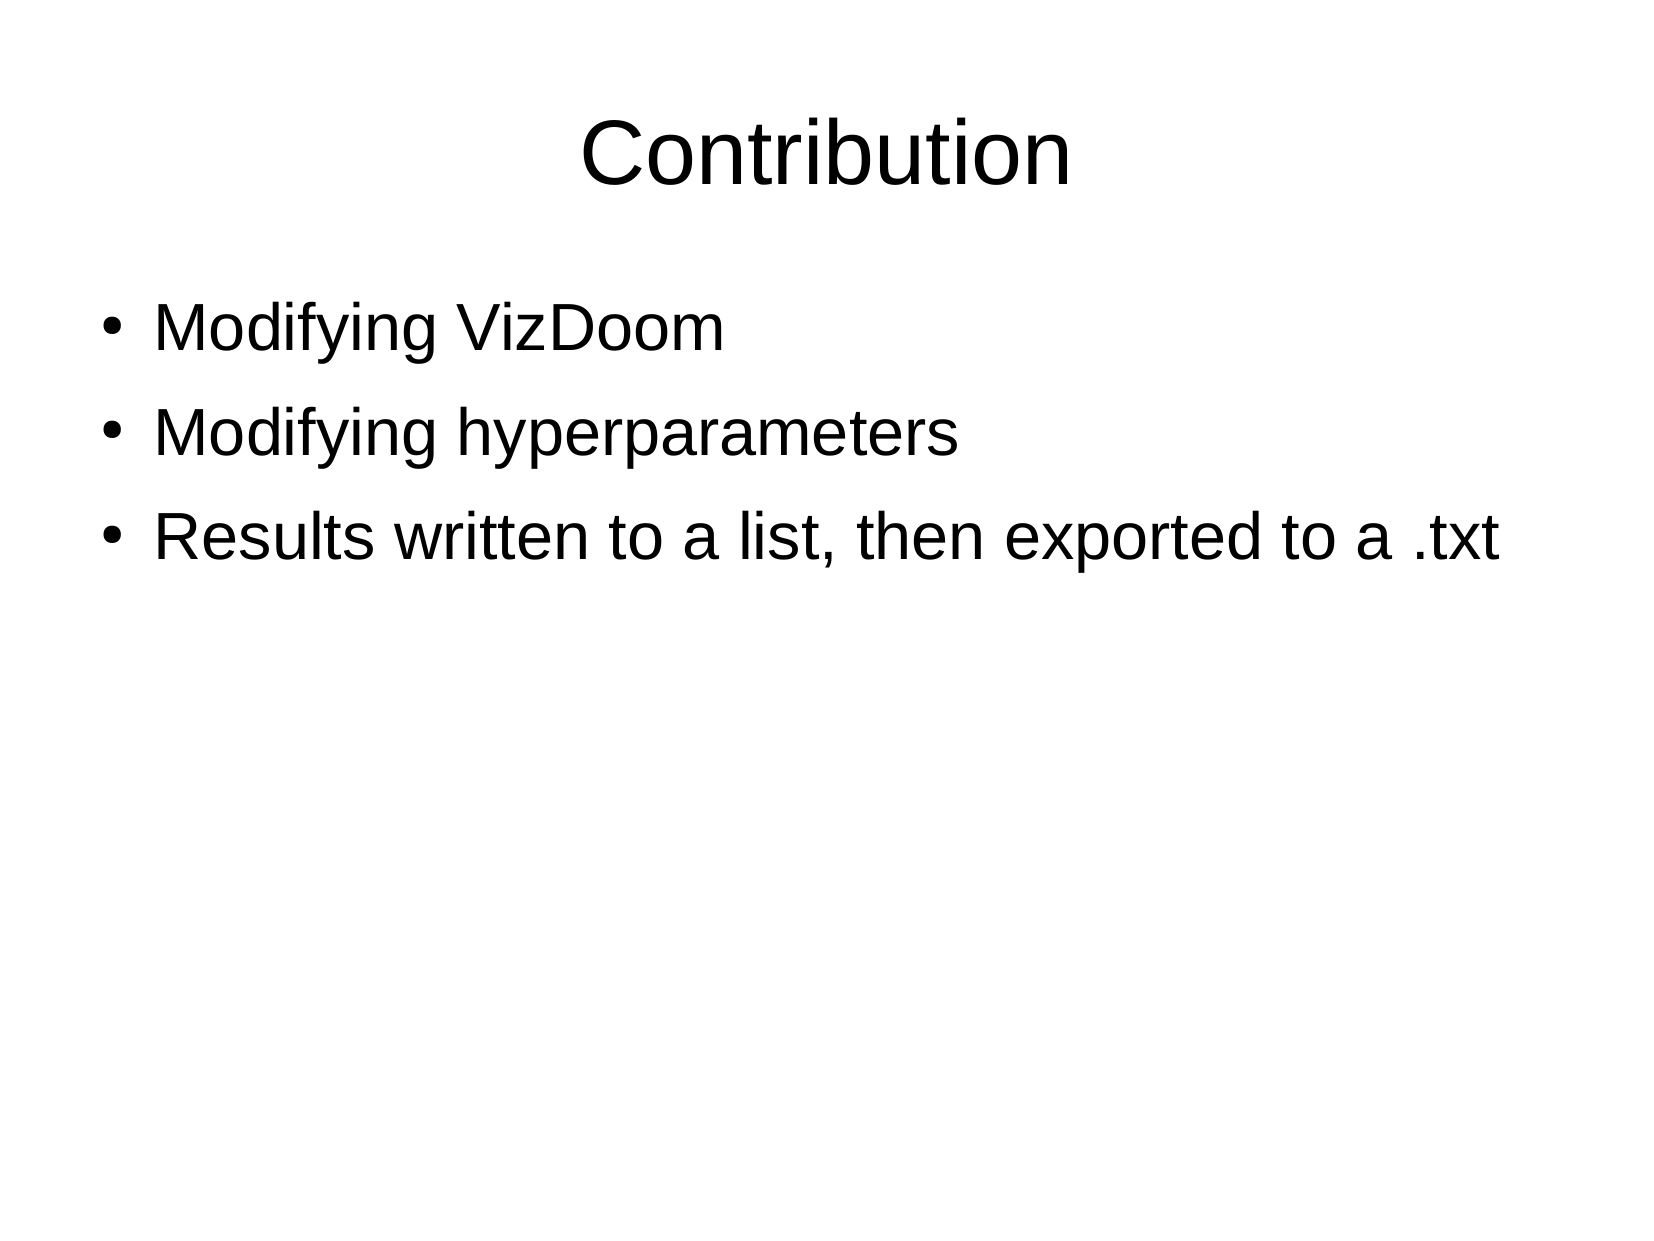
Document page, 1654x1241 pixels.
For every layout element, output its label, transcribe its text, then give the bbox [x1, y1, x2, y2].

list Modifying VizDoom Modifying hyperparameters Results written to a list, then exported to a .txt [82, 290, 1571, 1010]
title Contribution [82, 49, 1571, 257]
